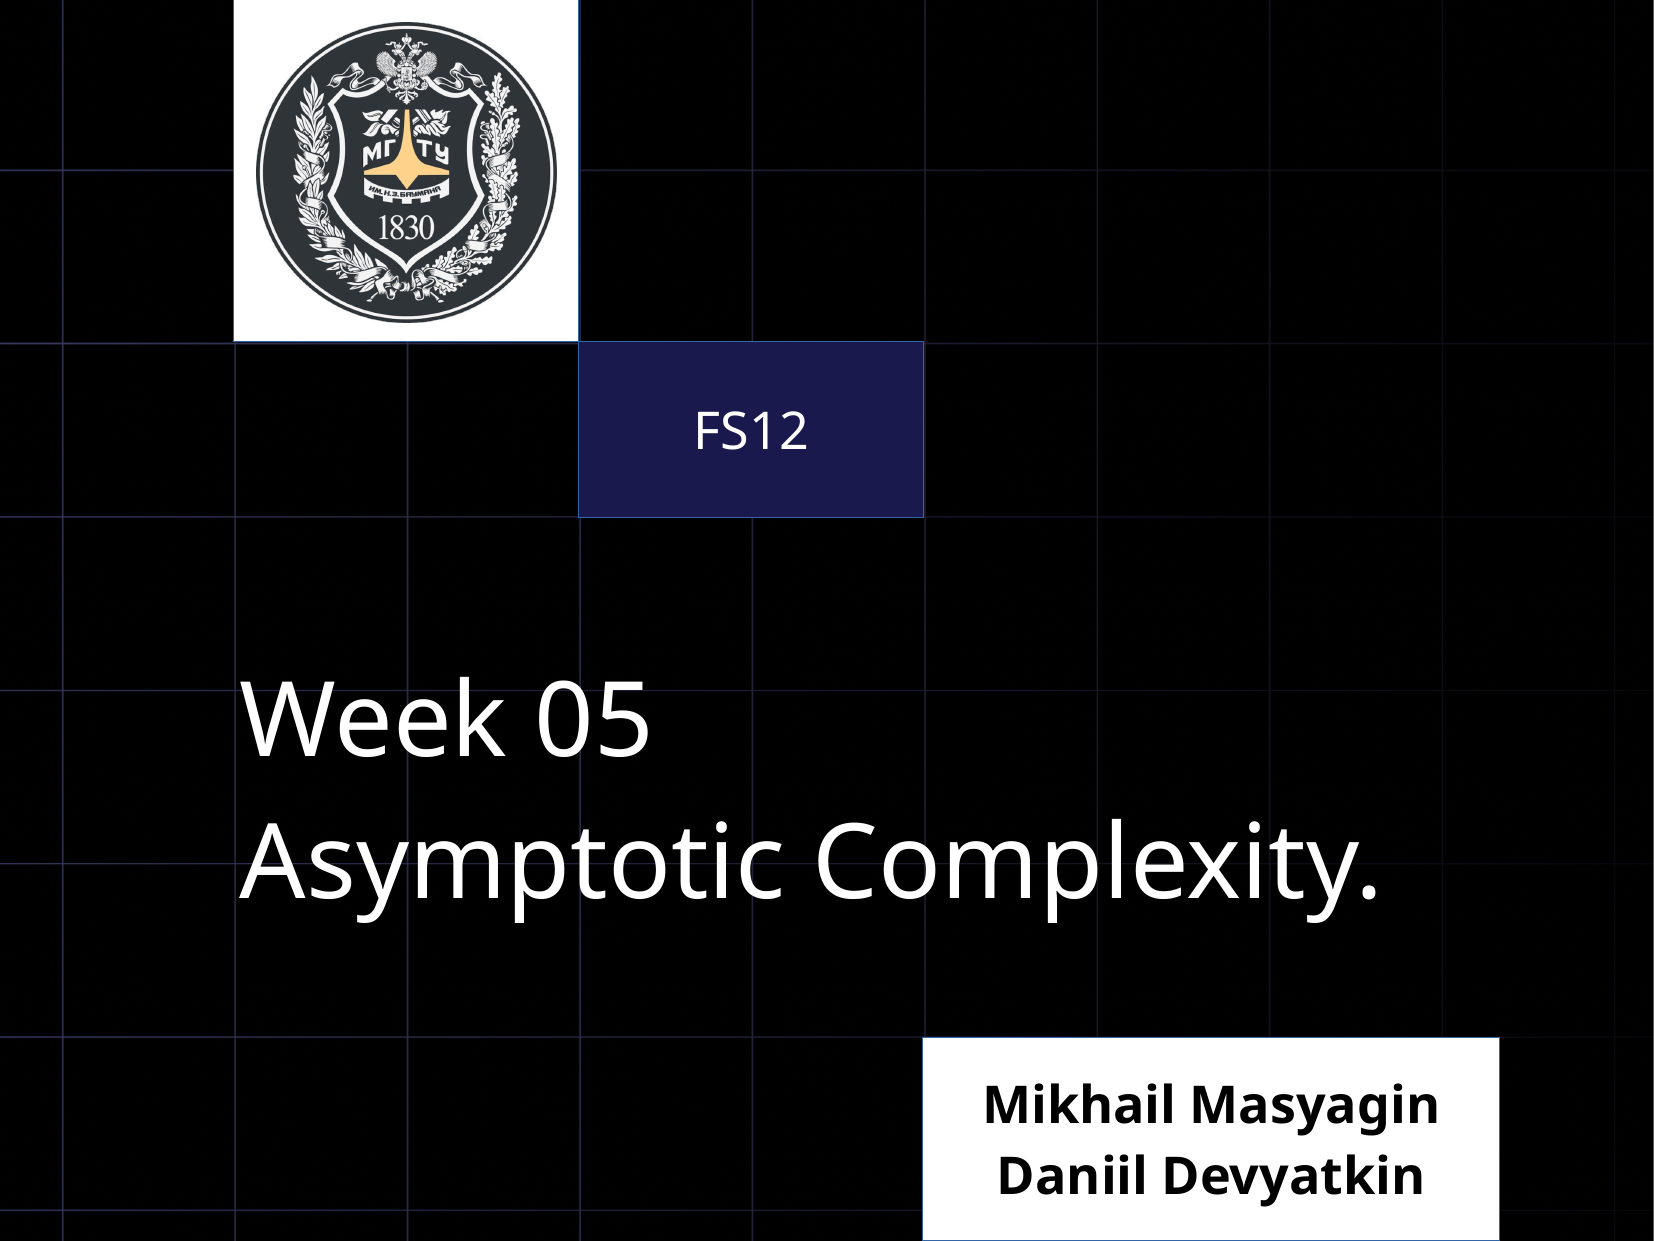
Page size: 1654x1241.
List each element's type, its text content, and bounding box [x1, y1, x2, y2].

text_box Week 05 Asymptotic Complexity. [225, 637, 1483, 895]
text_box FS12 [578, 341, 924, 518]
picture [256, 22, 557, 323]
text_box [233, 0, 579, 342]
picture [0, 0, 1654, 1241]
text_box Mikhail Masyagin Daniil Devyatkin [922, 1037, 1500, 1241]
